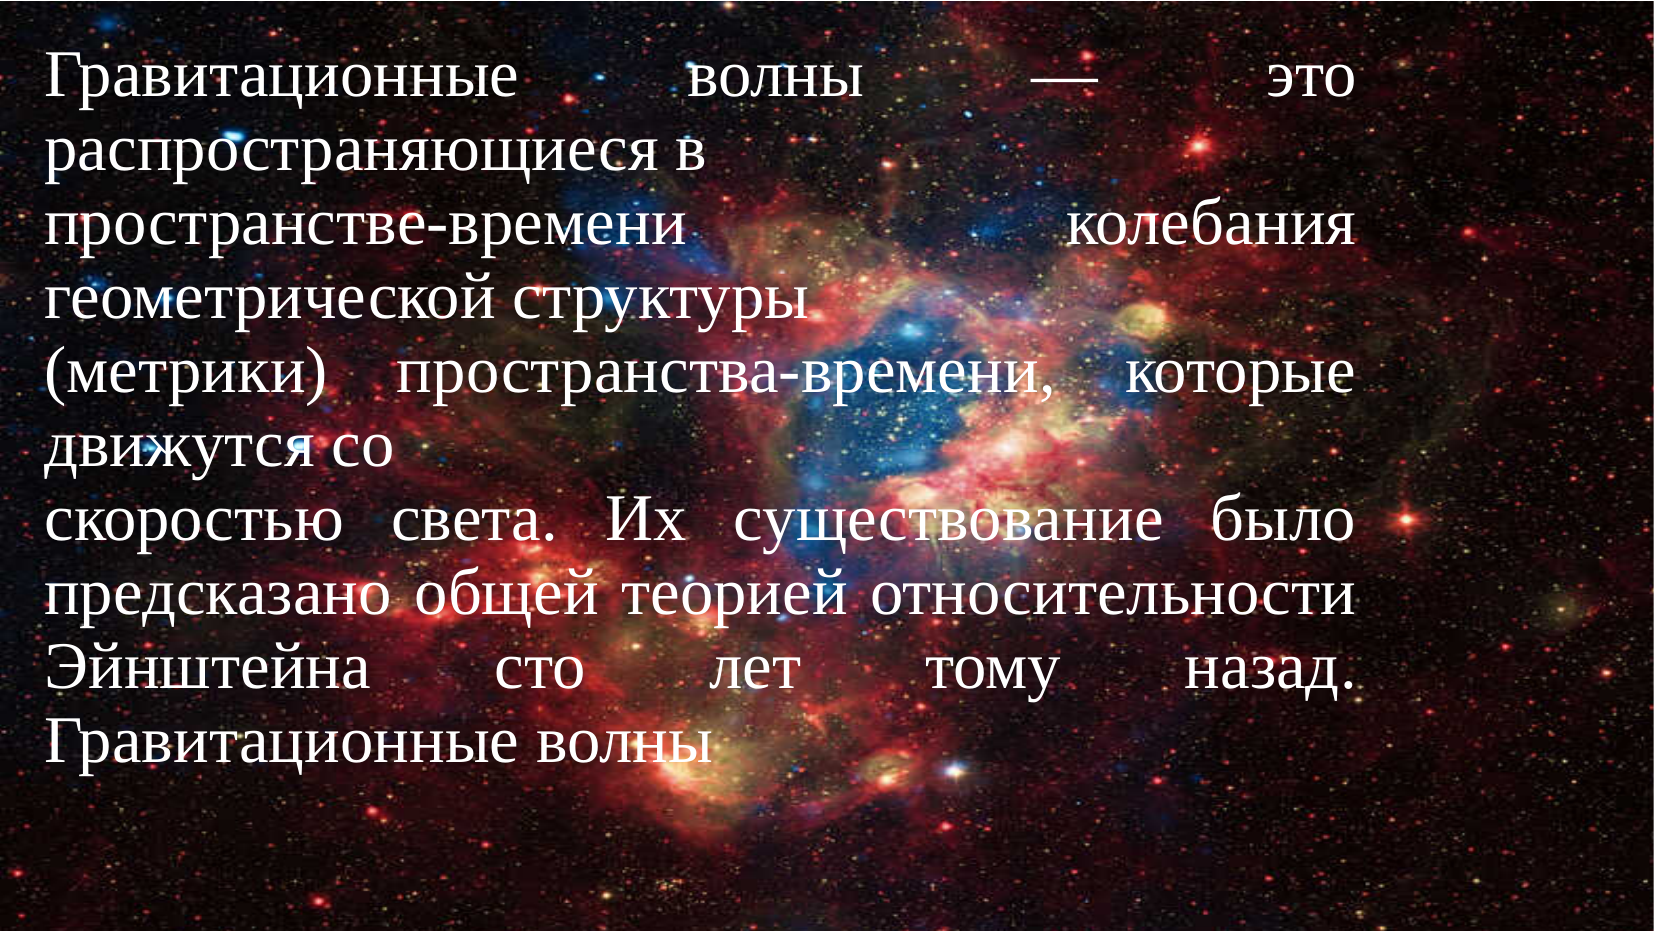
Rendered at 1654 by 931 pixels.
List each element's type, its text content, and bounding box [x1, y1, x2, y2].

picture [0, 1, 1654, 931]
text_box Гравитационные волны — это распространяющиеся в пространстве-времени колебания геометрической структуры (метрики) пространства-времени, которые движутся со скоростью света. Их существование было предсказано общей теорией относительности Эйнштейна сто лет тому назад. Гравитационные волны [29, 29, 1418, 785]
